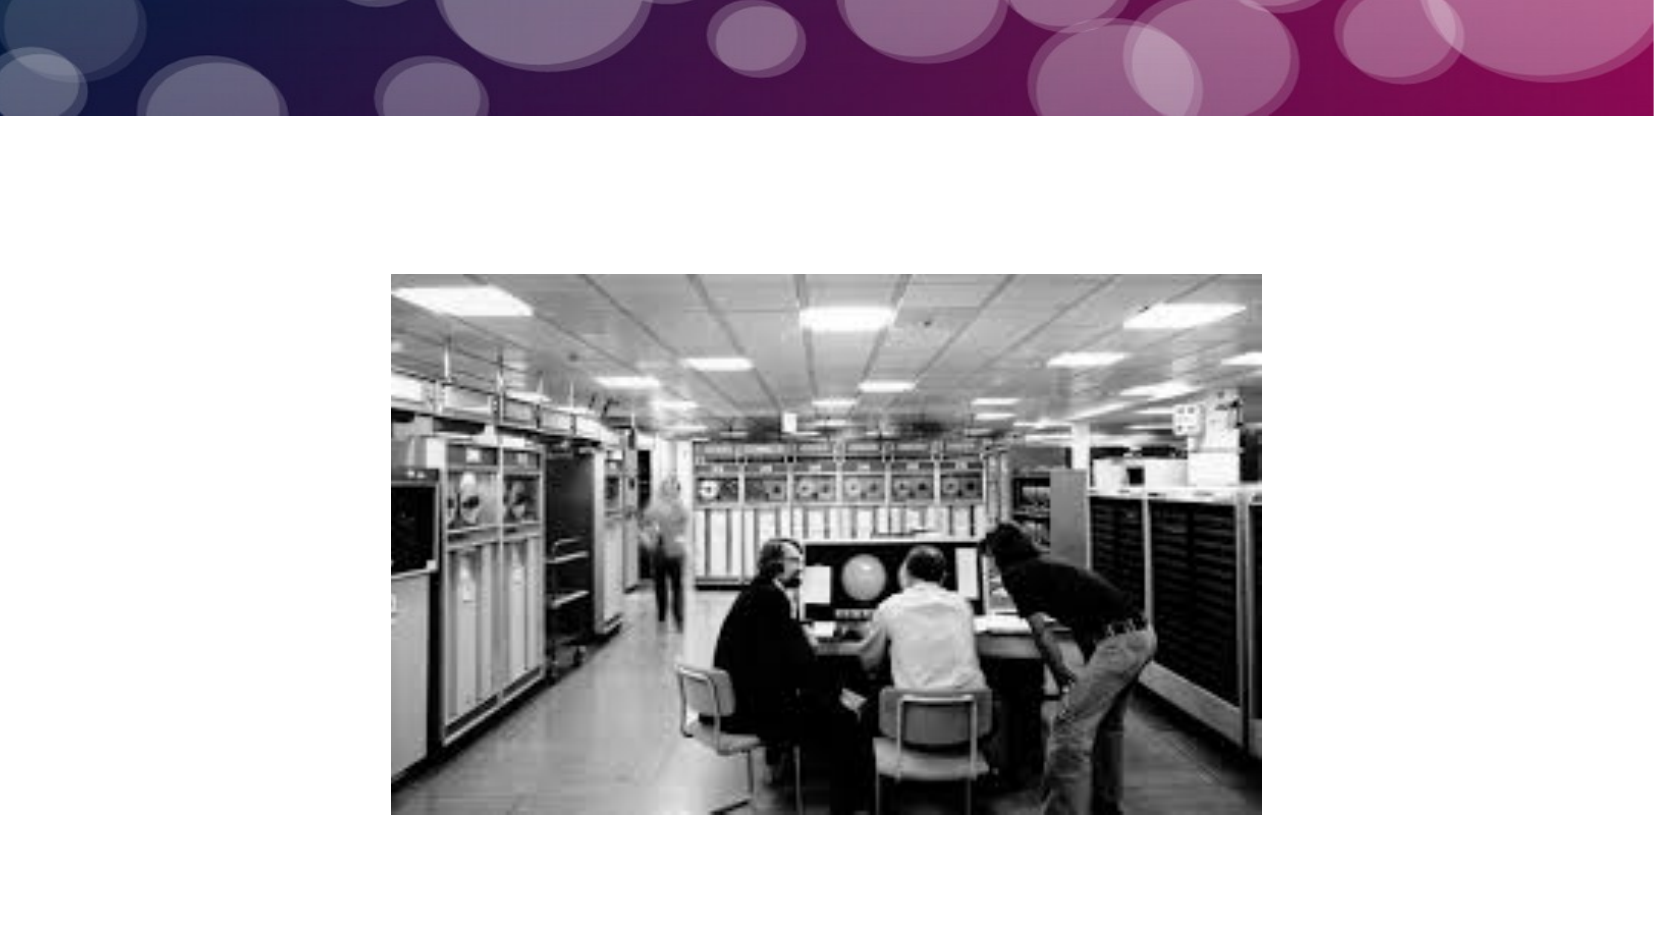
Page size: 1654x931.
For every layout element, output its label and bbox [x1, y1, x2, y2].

picture [0, 0, 1654, 116]
picture [391, 274, 1262, 815]
